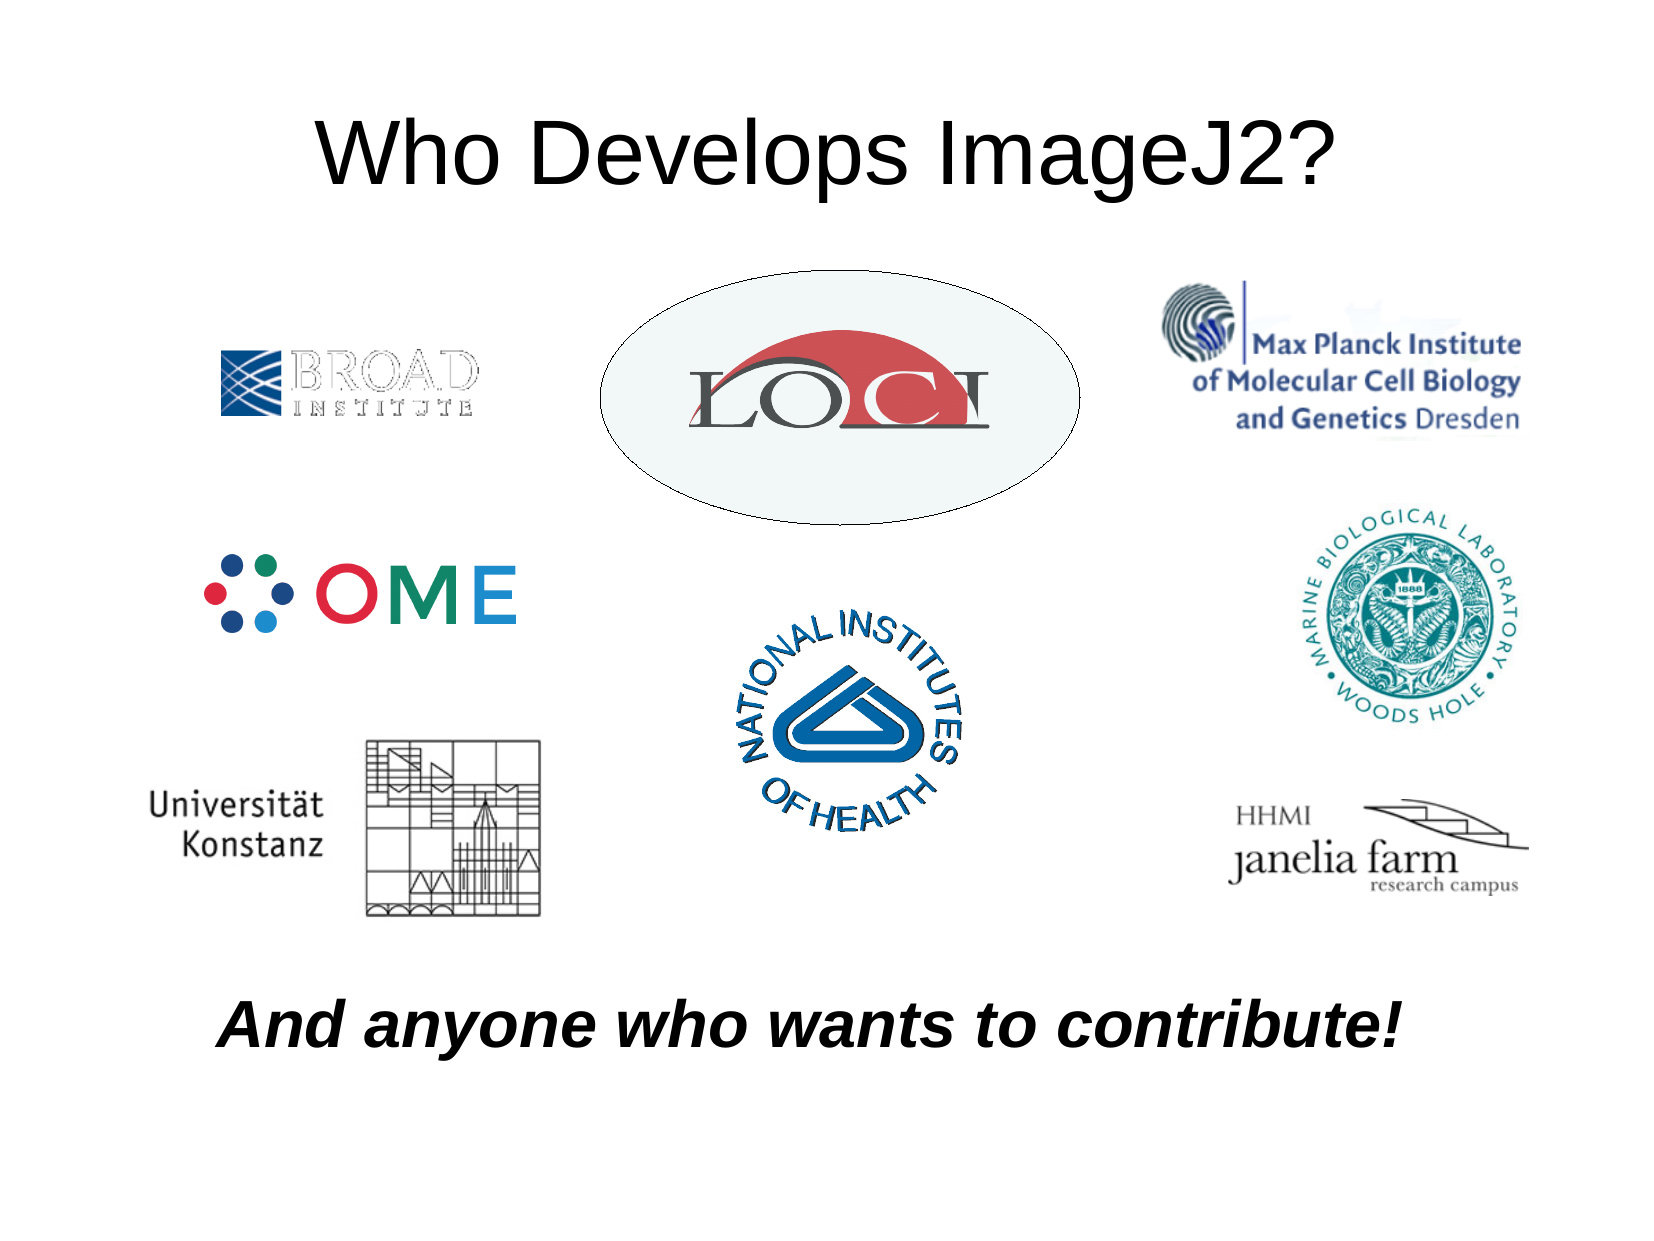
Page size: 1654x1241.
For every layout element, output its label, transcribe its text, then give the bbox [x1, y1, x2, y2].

picture [135, 733, 548, 924]
list And anyone who wants to contribute! [145, 986, 1441, 1111]
picture [204, 554, 516, 633]
picture [221, 349, 479, 416]
picture [1297, 503, 1523, 729]
title Who Develops ImageJ2? [82, 49, 1571, 257]
picture [736, 609, 962, 832]
picture [1228, 799, 1529, 896]
picture [1153, 274, 1532, 441]
text_box [600, 270, 1081, 526]
